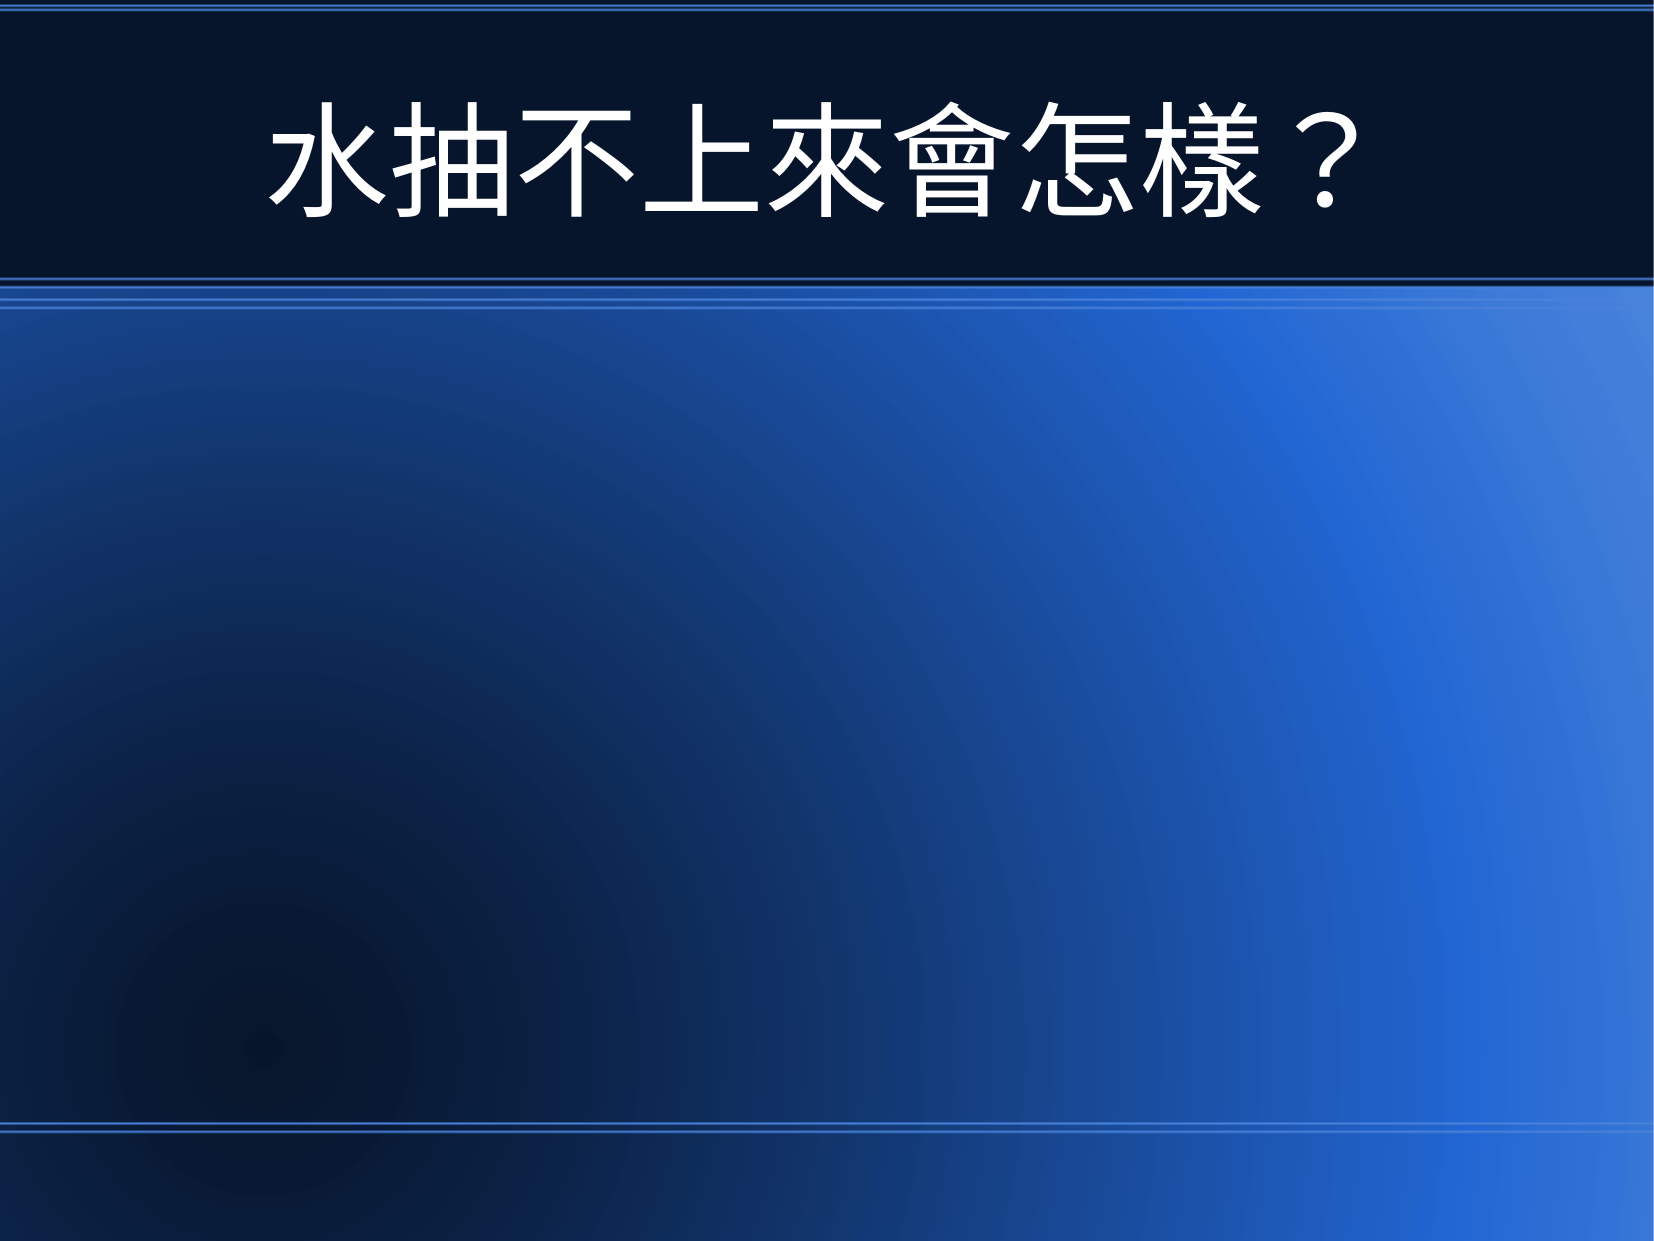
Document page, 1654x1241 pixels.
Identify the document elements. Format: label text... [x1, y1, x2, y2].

picture [0, 0, 1654, 1241]
title 水抽不上來會怎樣？ [82, 49, 1571, 257]
